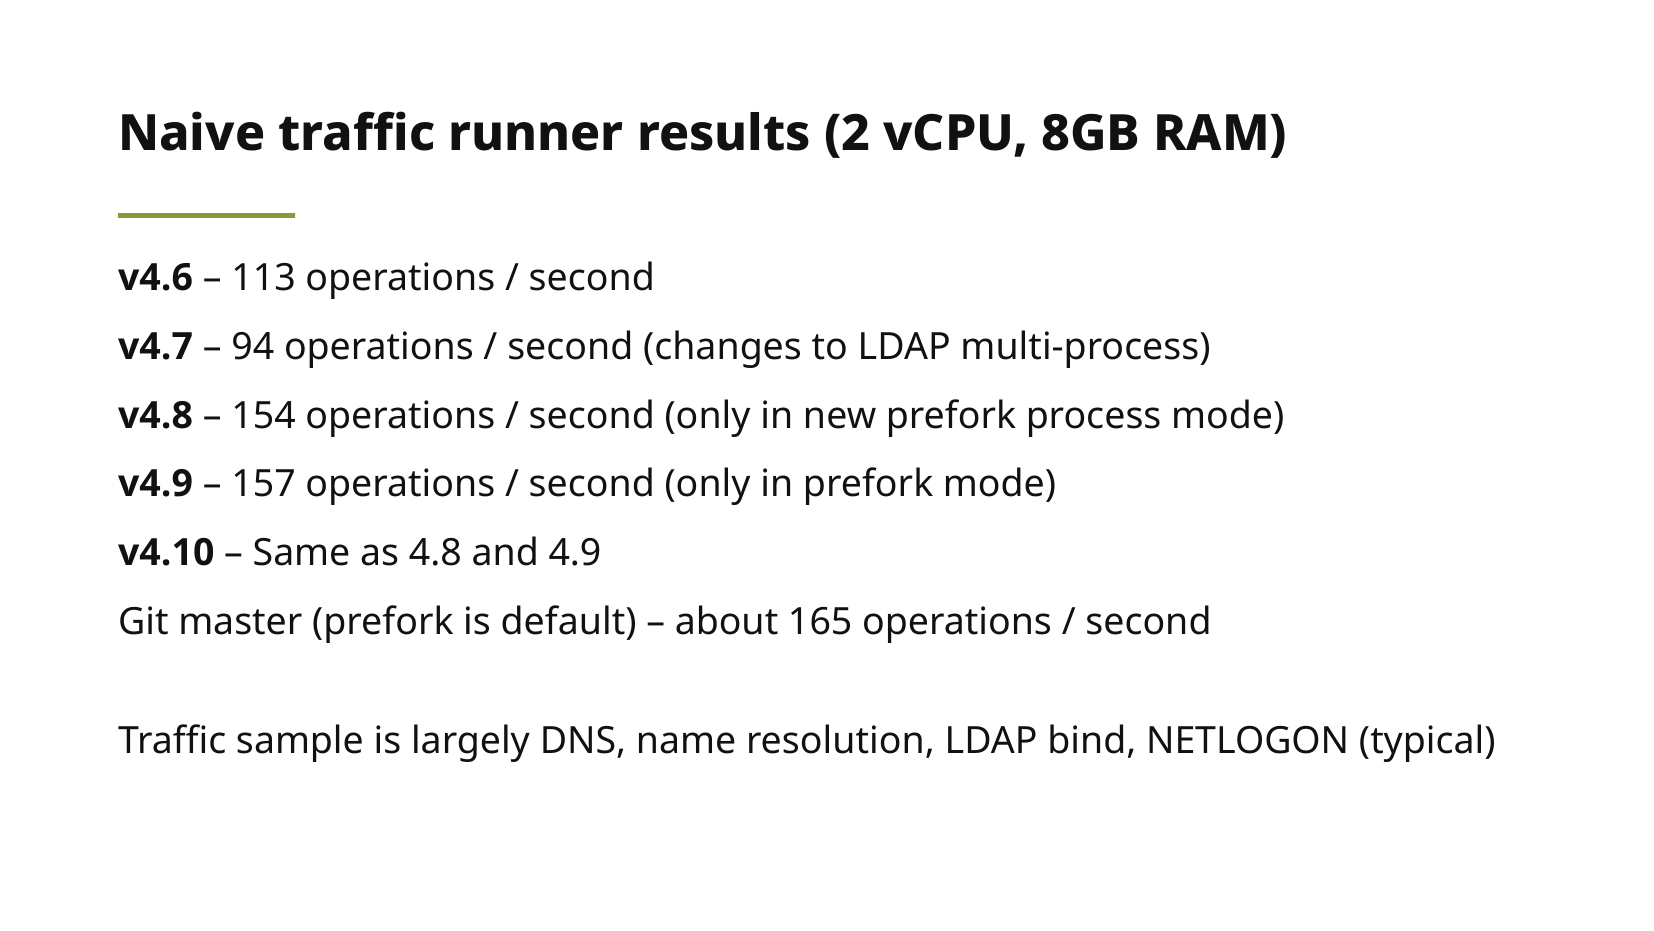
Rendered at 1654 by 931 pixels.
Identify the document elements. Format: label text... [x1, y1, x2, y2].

list v4.6 – 113 operations / second v4.7 – 94 operations / second (changes to LDAP multi-process) v4.8 – 154 operations / second (only in new prefork process mode) v4.9 – 157 operations / second (only in prefork mode) v4.10 – Same as 4.8 and 4.9 Git master (prefork is default) – about 165 operations / second Traffic sample is largely DNS, name resolution, LDAP bind, NETLOGON (typical) [118, 250, 1536, 783]
title Naive traffic runner results (2 vCPU, 8GB RAM) [118, 0, 1536, 166]
